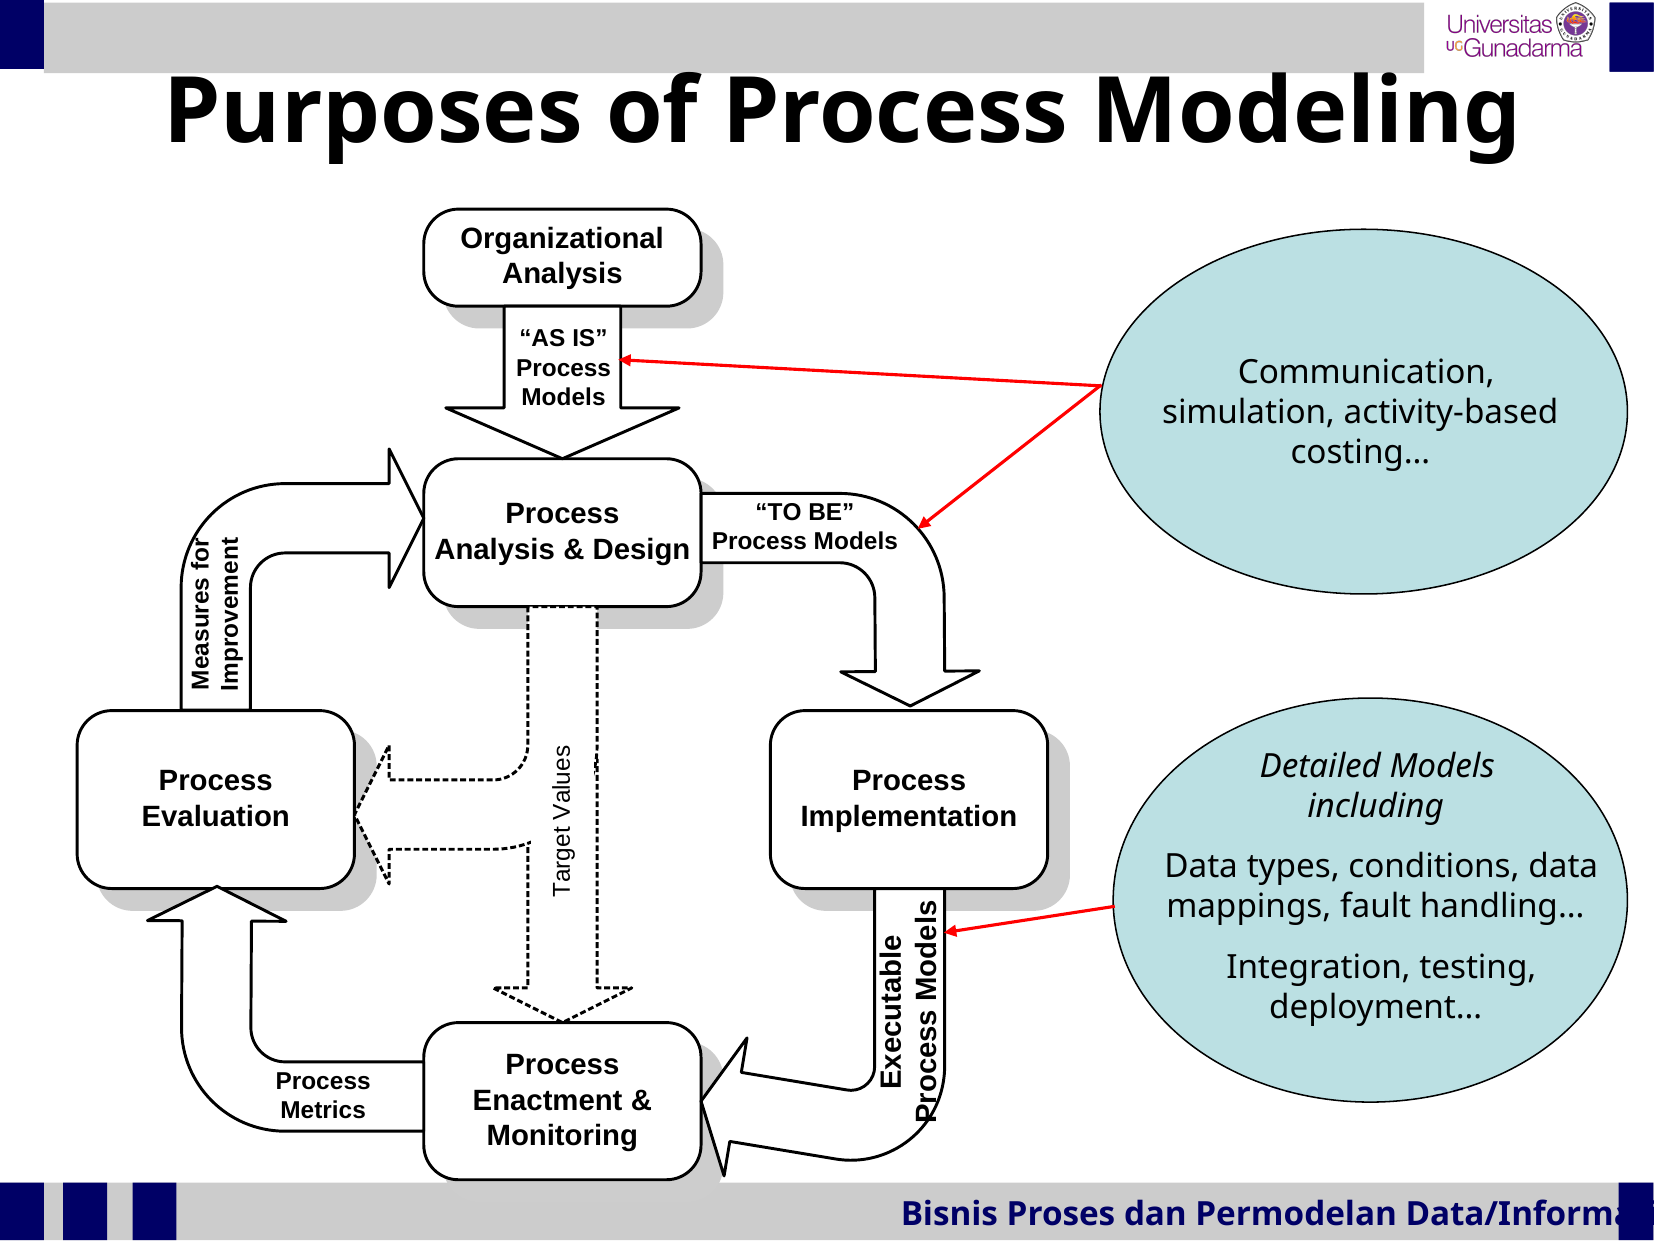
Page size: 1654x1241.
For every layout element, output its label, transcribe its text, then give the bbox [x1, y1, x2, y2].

text_box [1179, 229, 1548, 281]
text_box [1220, 698, 1521, 736]
title Purposes of Process Modeling [82, 34, 1571, 178]
picture [1437, 2, 1610, 62]
chart [71, 203, 1075, 1207]
text_box Communication, simulation, activity-based costing… [1139, 281, 1583, 478]
text_box [1099, 310, 1628, 594]
text_box [1176, 1033, 1564, 1103]
text_box Detailed Models including Data types, conditions, data mappings, fault handling… Integration, testing, deployment… [1110, 736, 1641, 1033]
